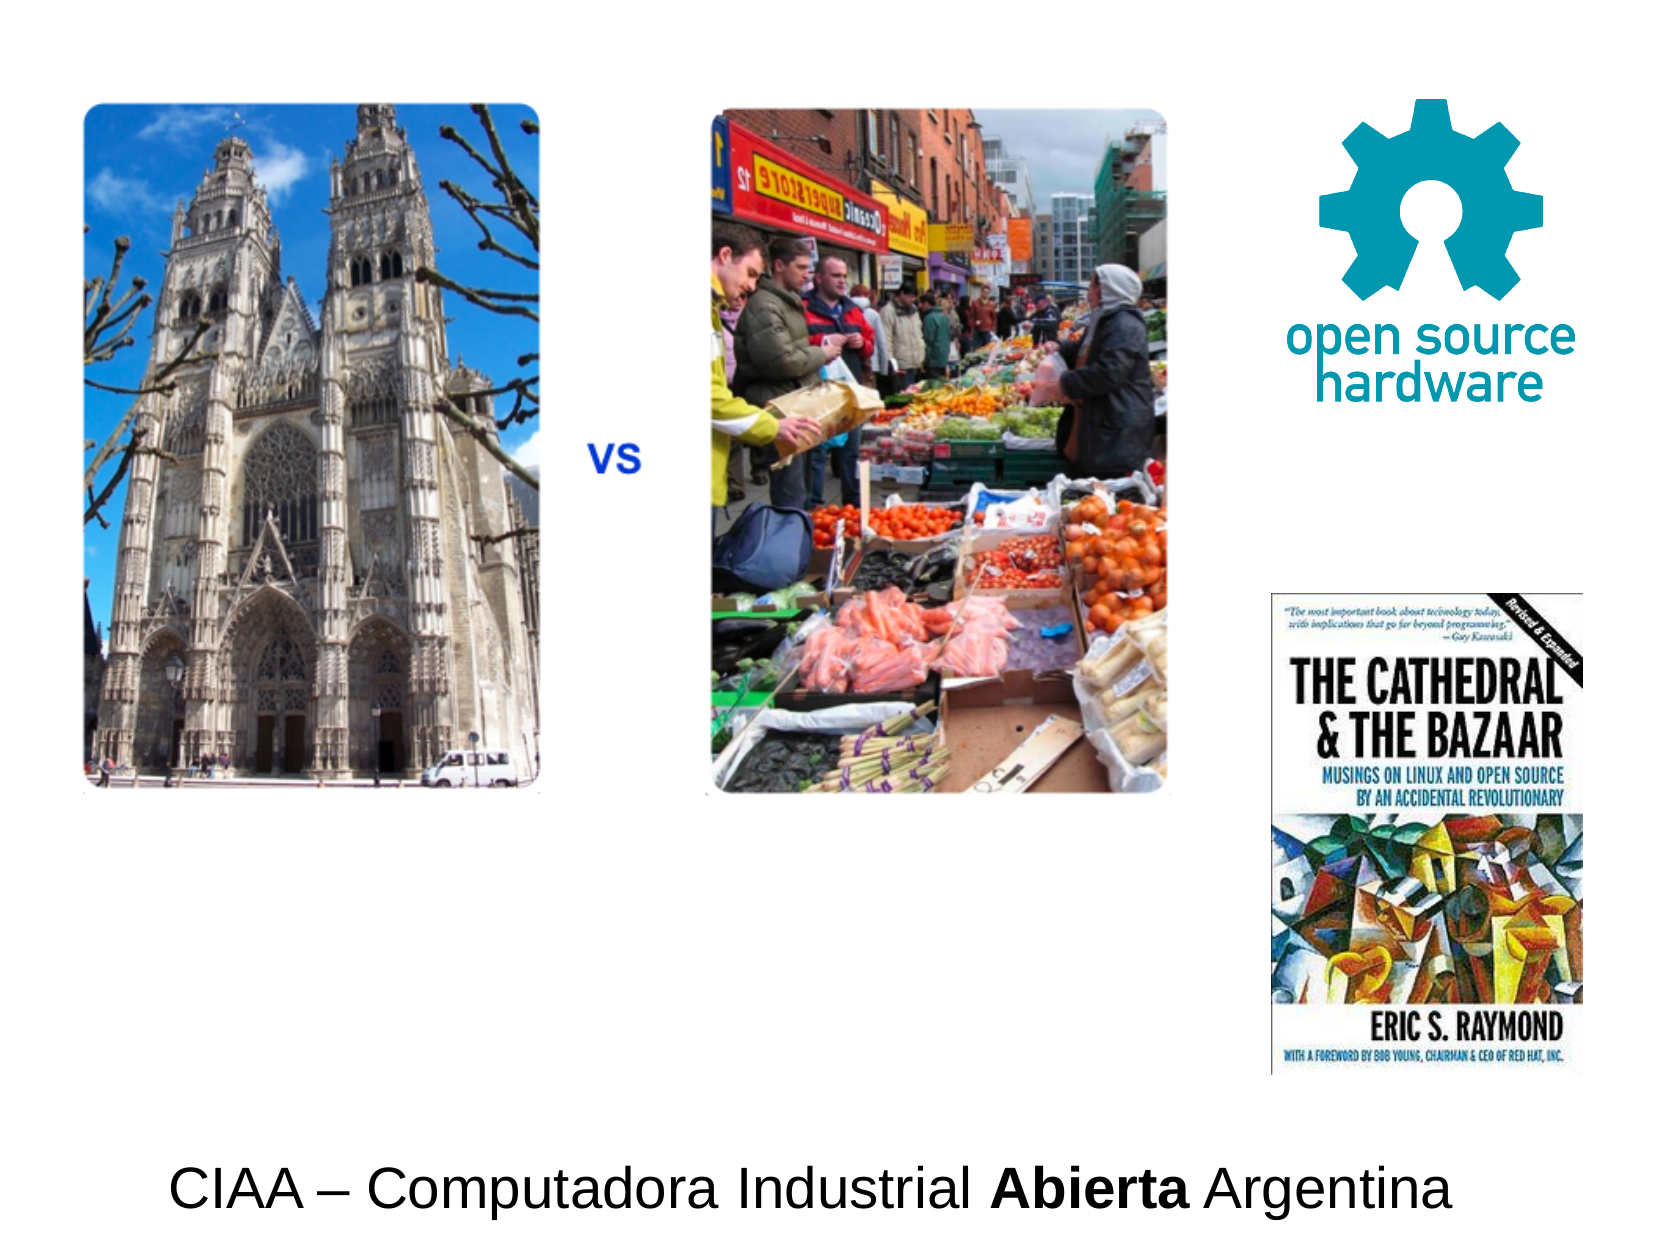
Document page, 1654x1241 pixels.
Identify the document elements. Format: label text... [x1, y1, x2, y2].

picture [59, 70, 1229, 829]
picture [1271, 593, 1583, 1075]
picture [1287, 99, 1575, 402]
text_box CIAA – Computadora Industrial Abierta Argentina [153, 1148, 1619, 1229]
